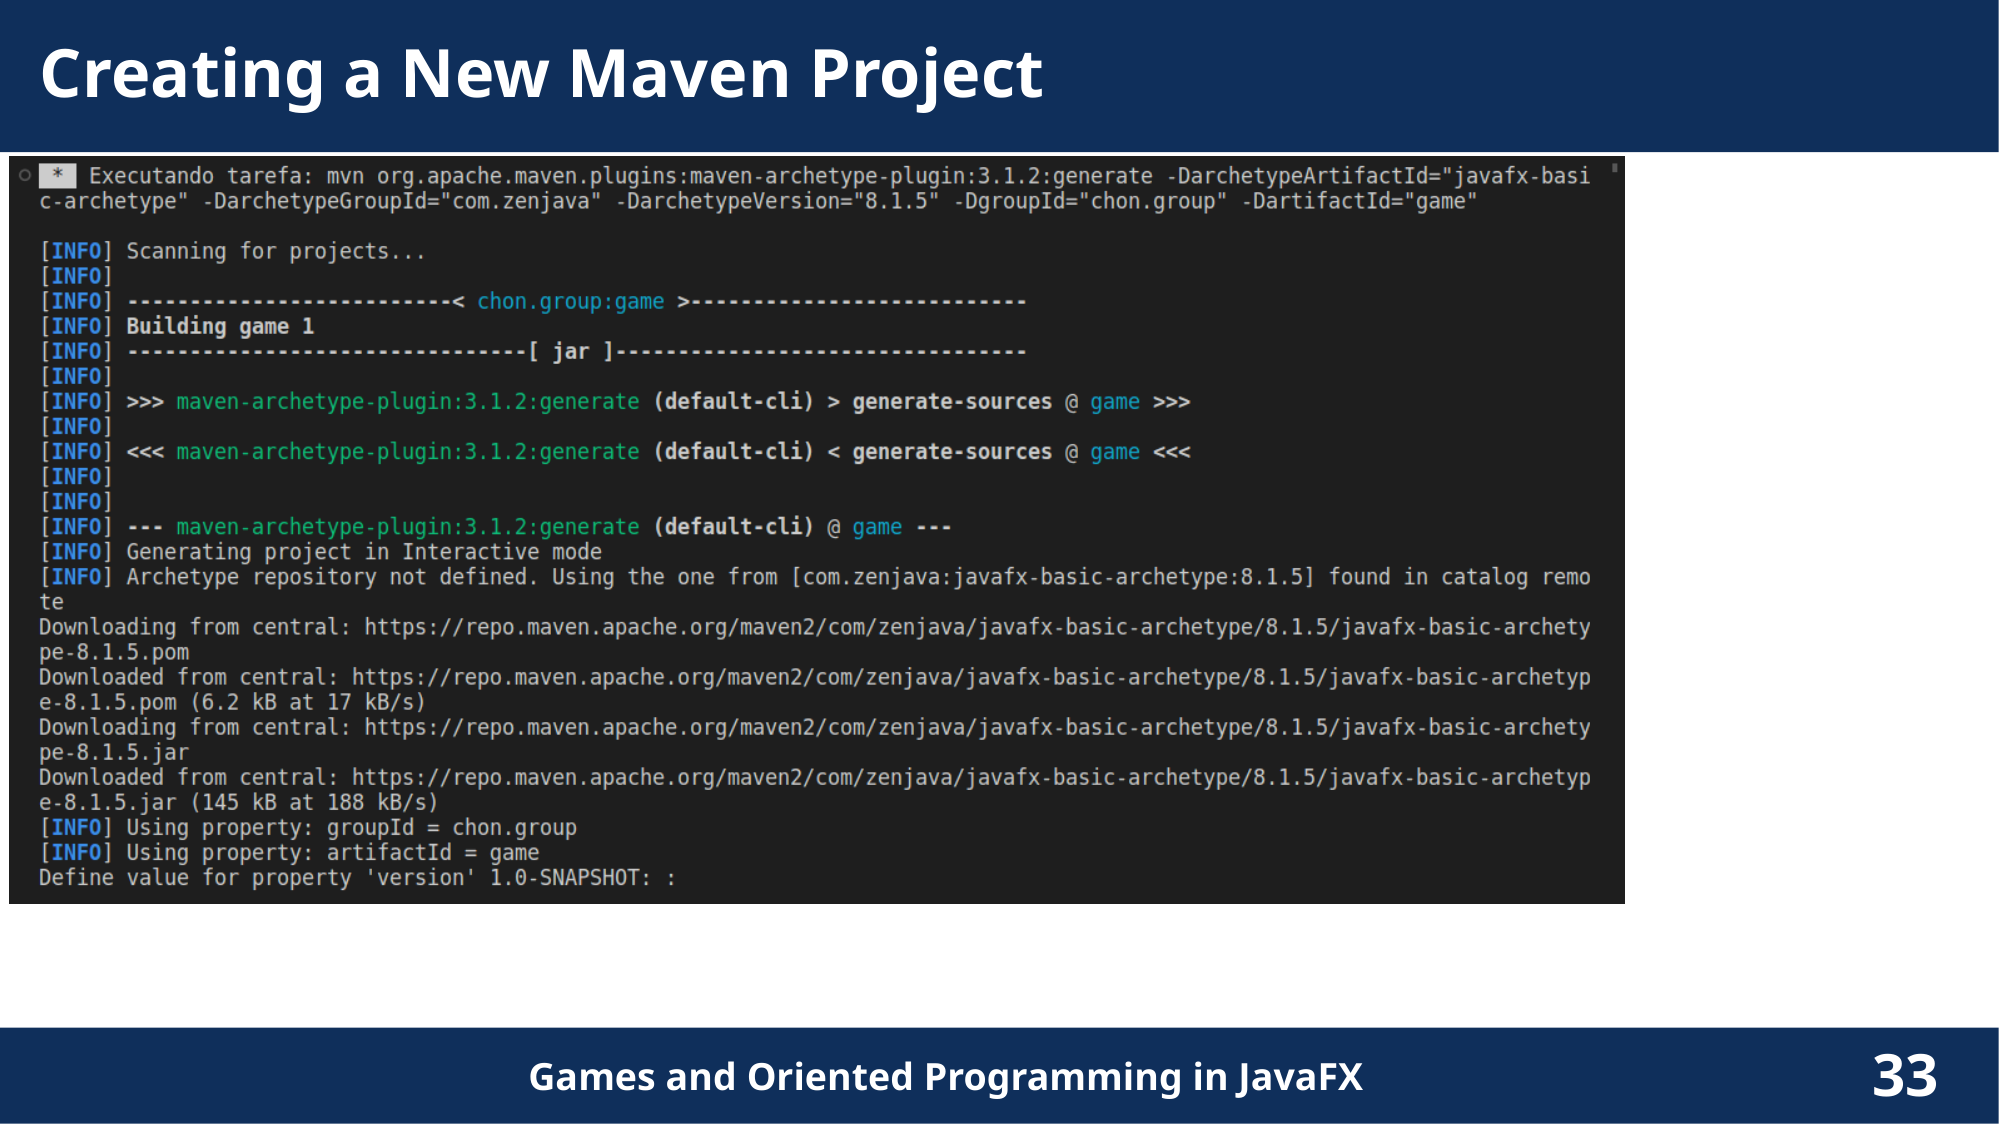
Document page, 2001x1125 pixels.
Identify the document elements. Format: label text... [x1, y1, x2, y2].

picture [9, 156, 1625, 904]
text_box Creating a New Maven Project [25, 23, 1999, 119]
